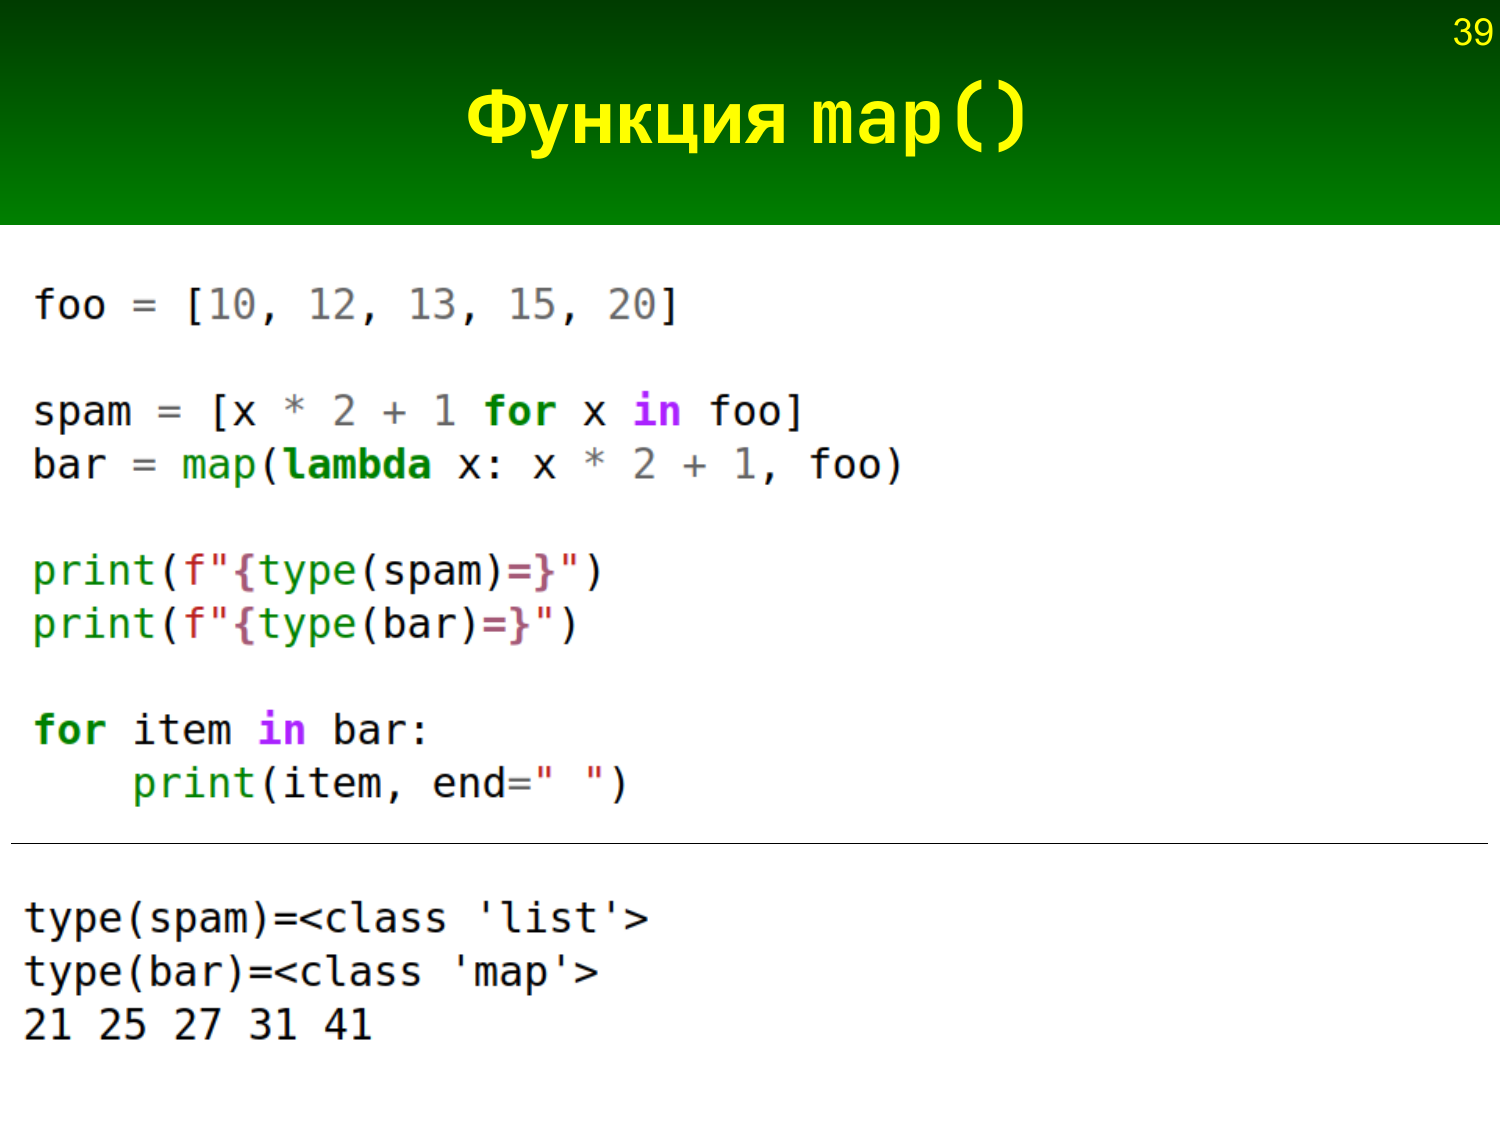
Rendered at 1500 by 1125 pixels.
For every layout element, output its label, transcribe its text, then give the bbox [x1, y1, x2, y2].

title Функция map() [75, 11, 1426, 215]
picture [14, 887, 662, 1054]
picture [23, 274, 911, 821]
